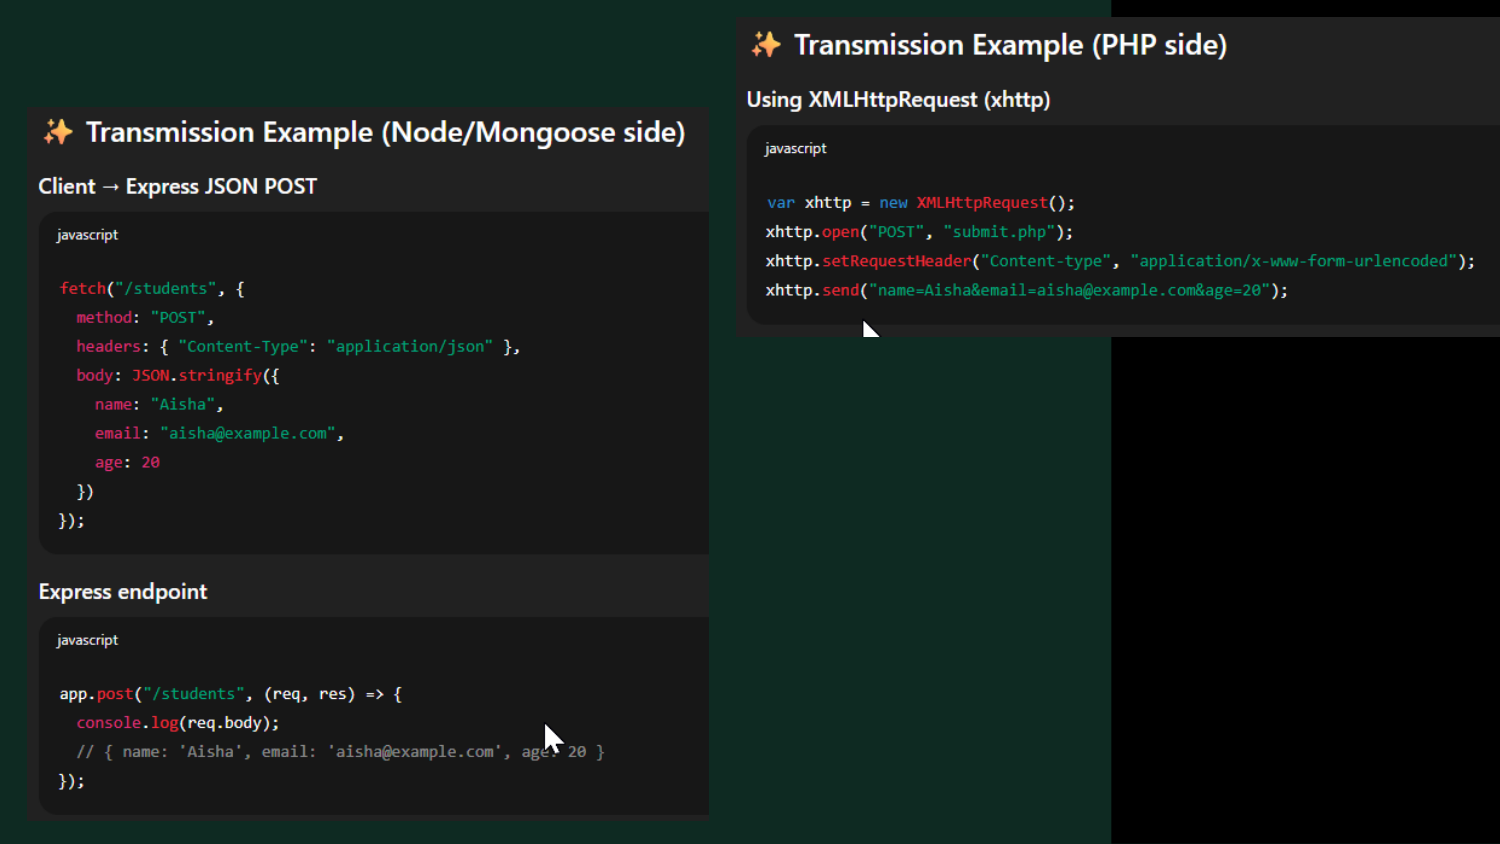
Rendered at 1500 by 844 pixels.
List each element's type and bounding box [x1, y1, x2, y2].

picture [27, 107, 709, 822]
picture [736, 17, 1500, 337]
